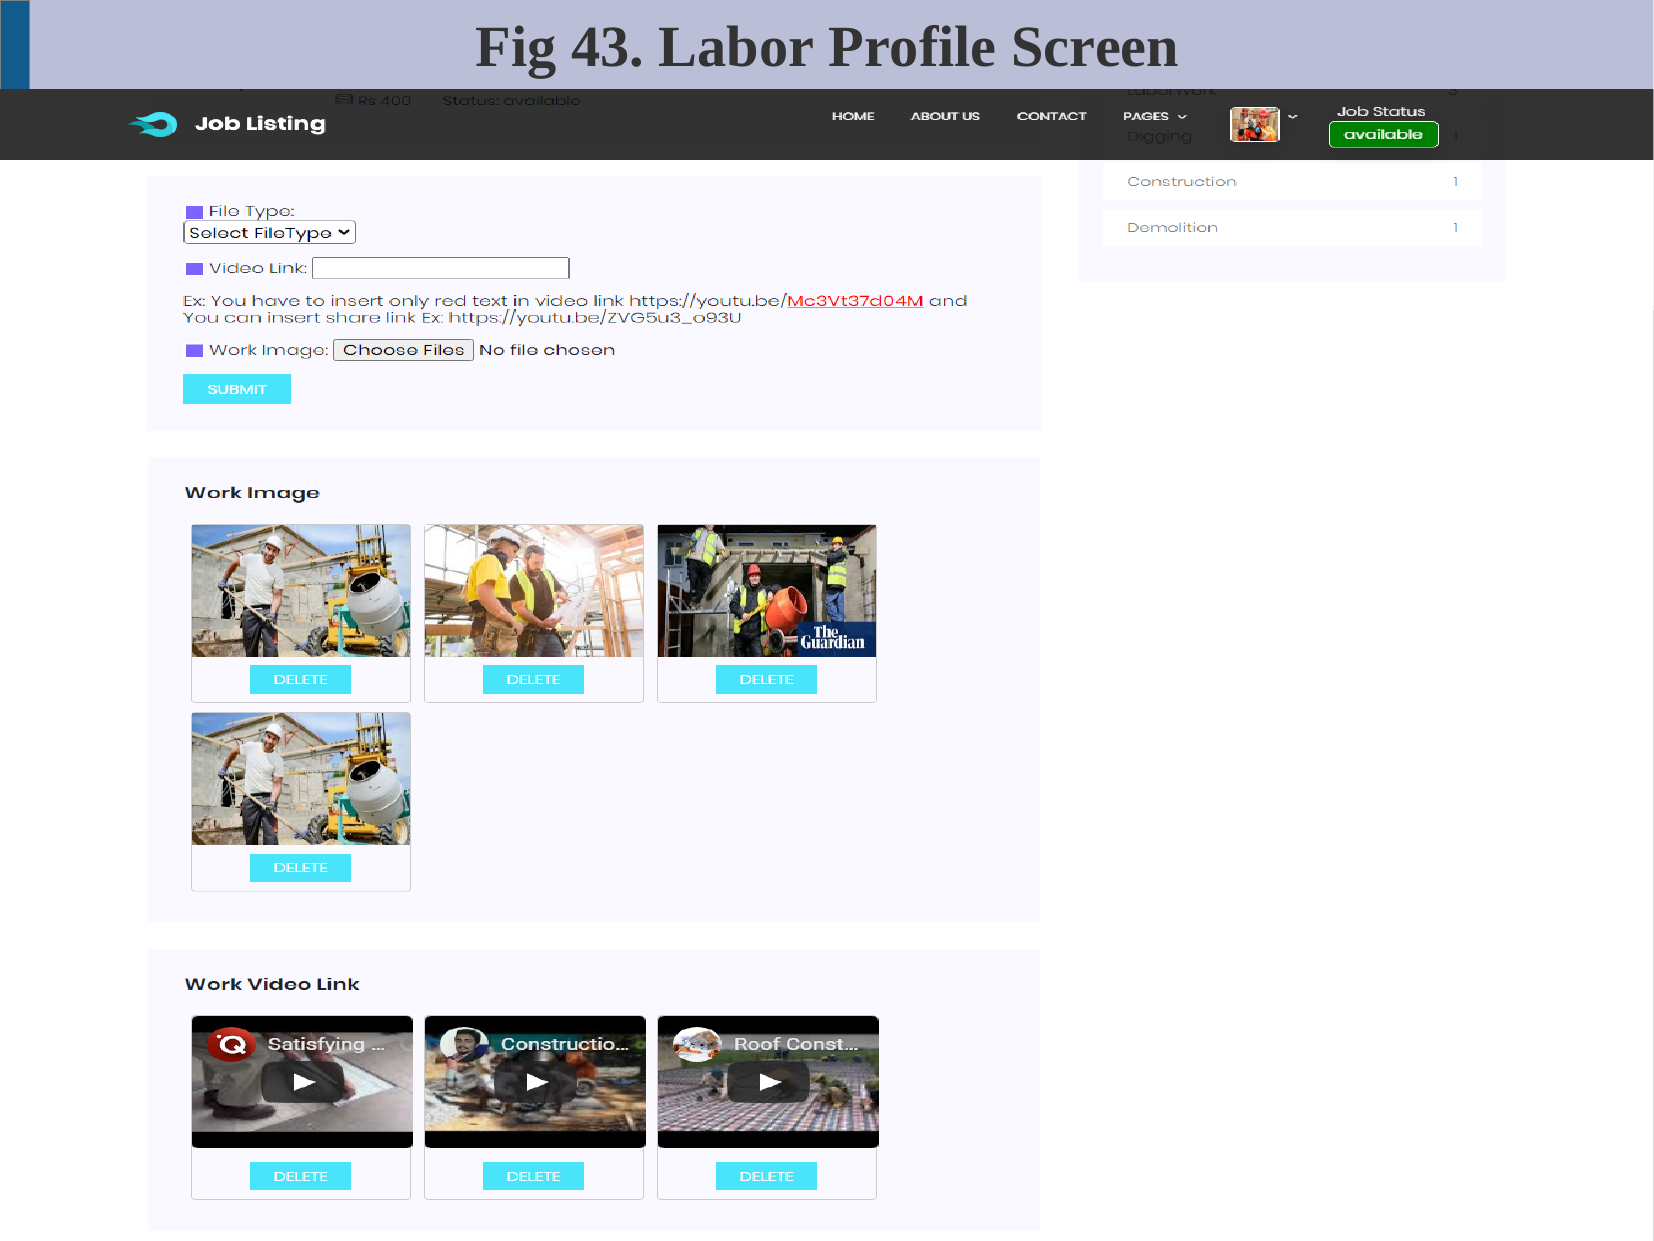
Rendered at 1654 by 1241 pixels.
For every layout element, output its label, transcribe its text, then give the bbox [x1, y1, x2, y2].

picture [0, 89, 1654, 1241]
title Fig 43. Labor Profile Screen [121, 0, 1534, 89]
